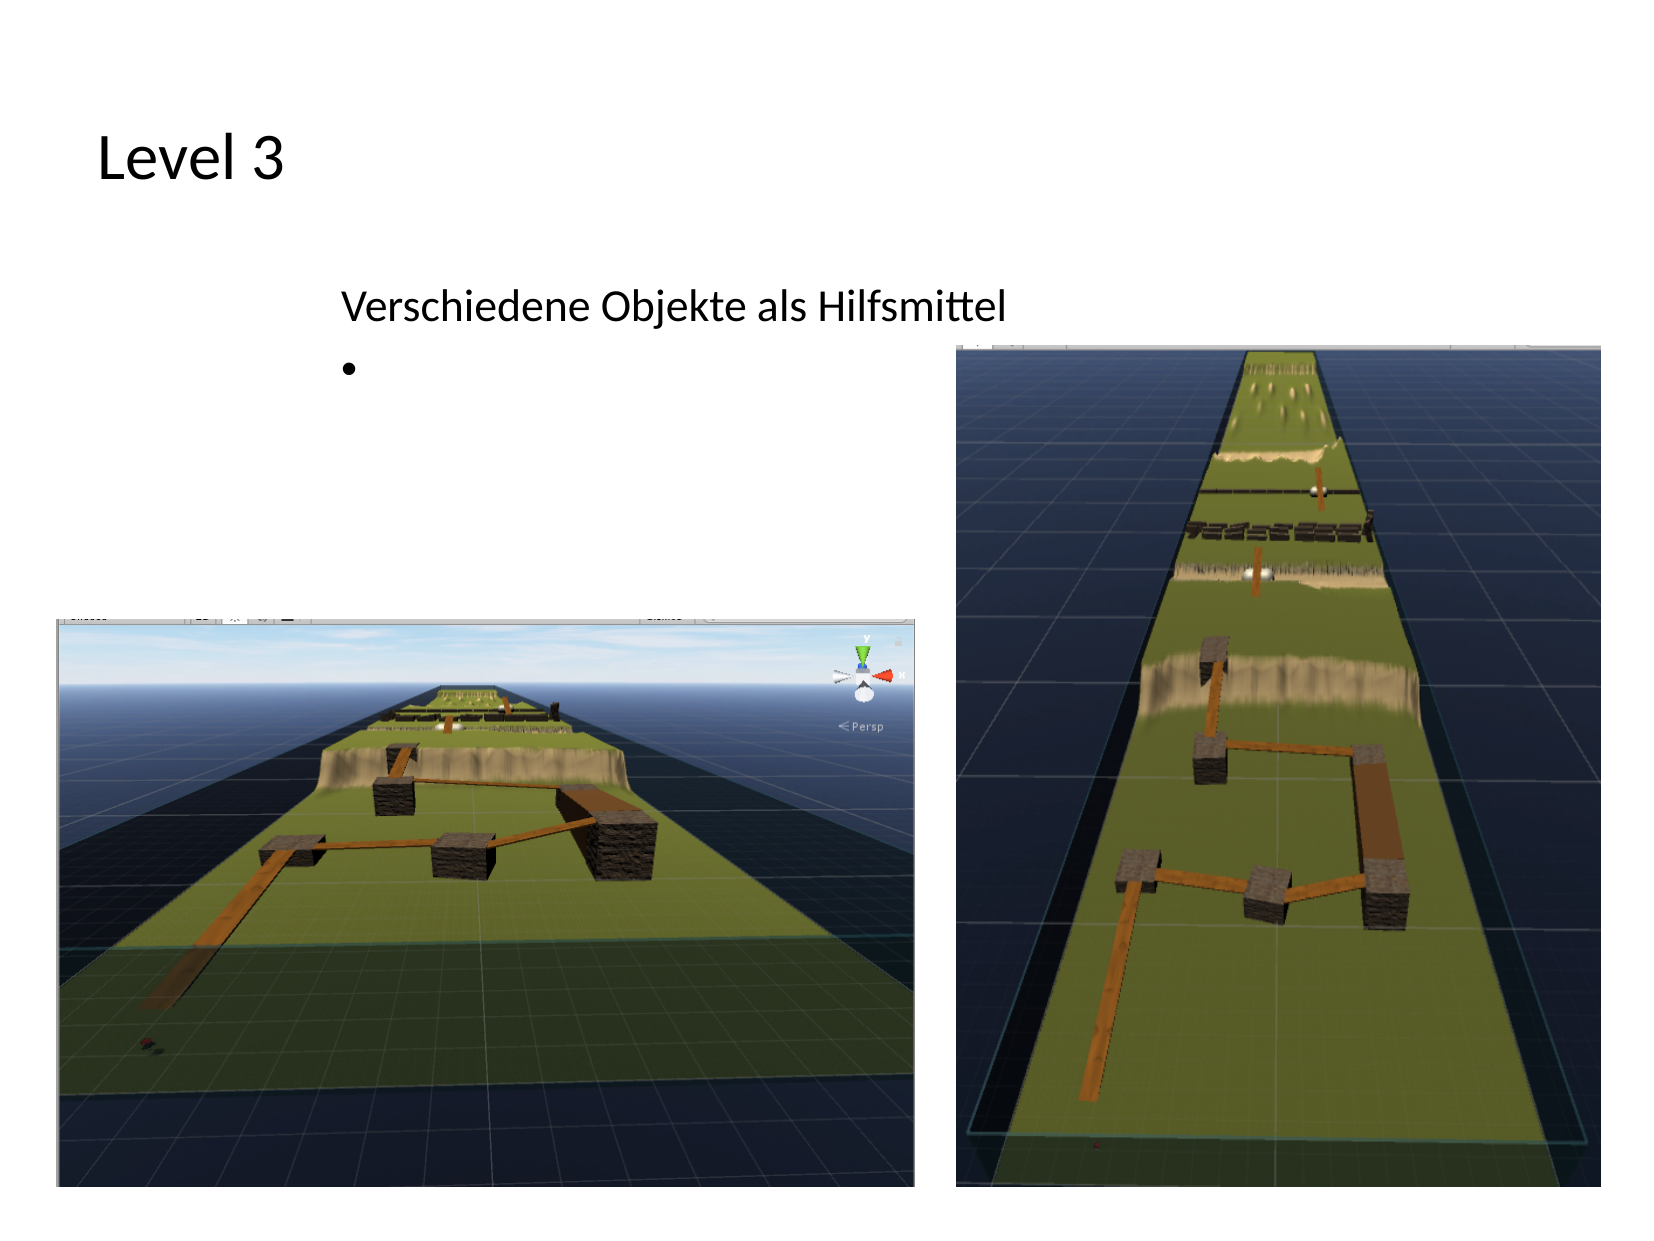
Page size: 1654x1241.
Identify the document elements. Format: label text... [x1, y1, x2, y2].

picture [956, 345, 1601, 1187]
picture [56, 619, 915, 1187]
list Verschiedene Objekte als Hilfsmittel [82, 268, 1571, 1108]
title Level 3 [82, 49, 1571, 257]
